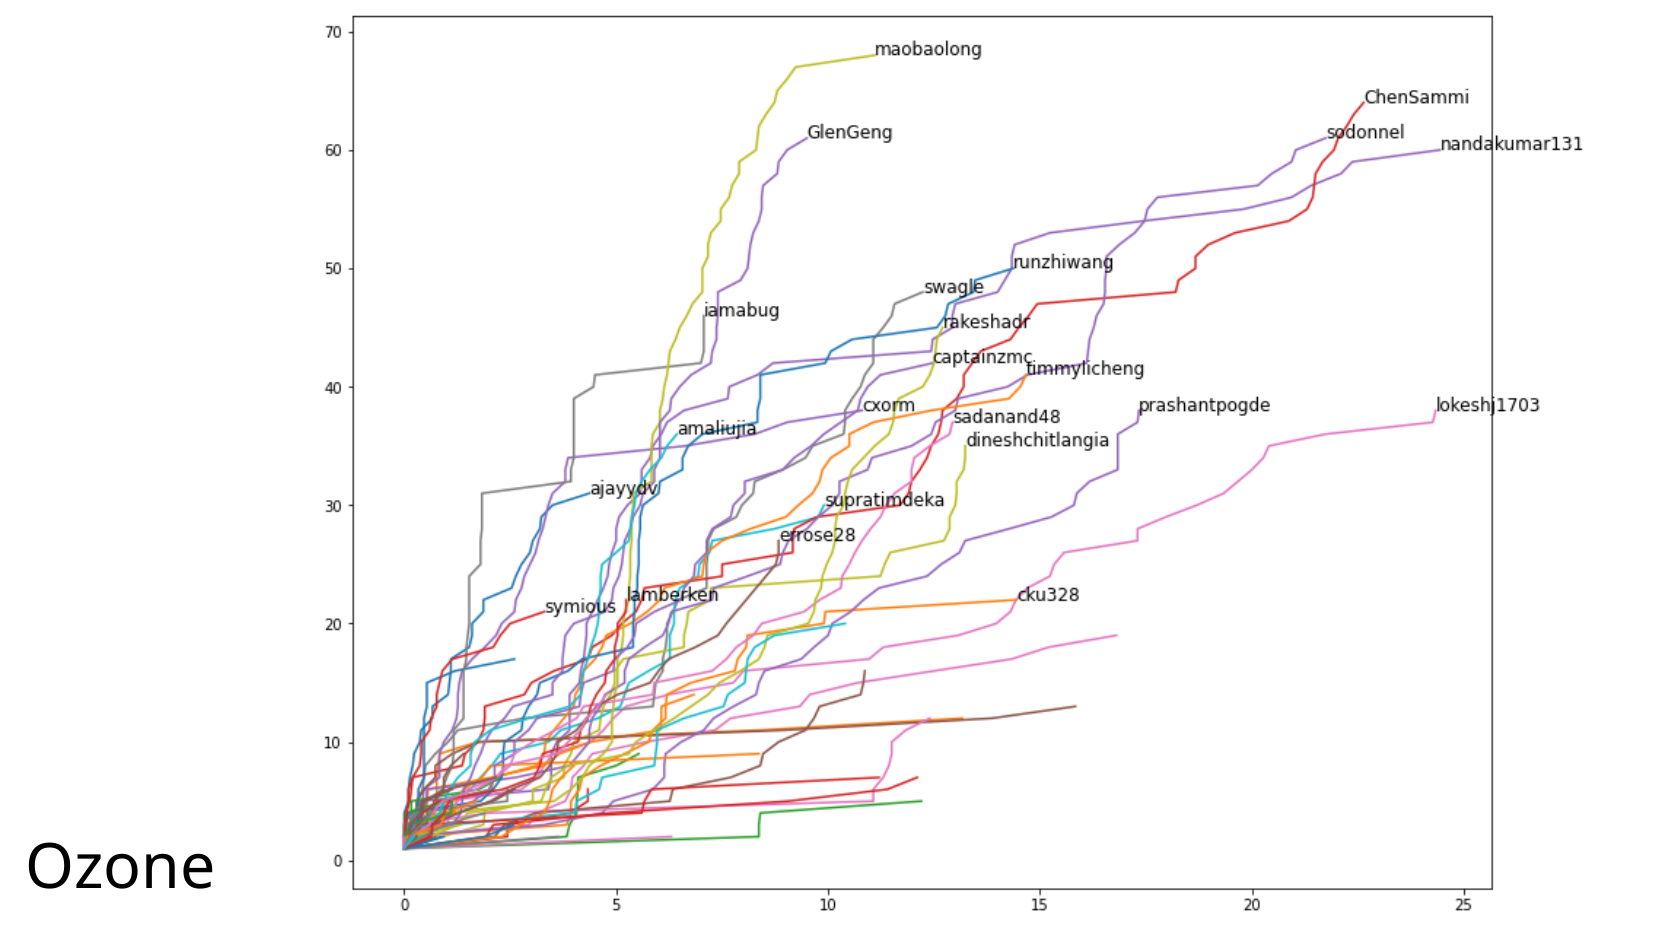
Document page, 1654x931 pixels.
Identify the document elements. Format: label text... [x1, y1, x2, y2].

picture [309, 0, 1604, 931]
list Ozone [25, 821, 309, 907]
